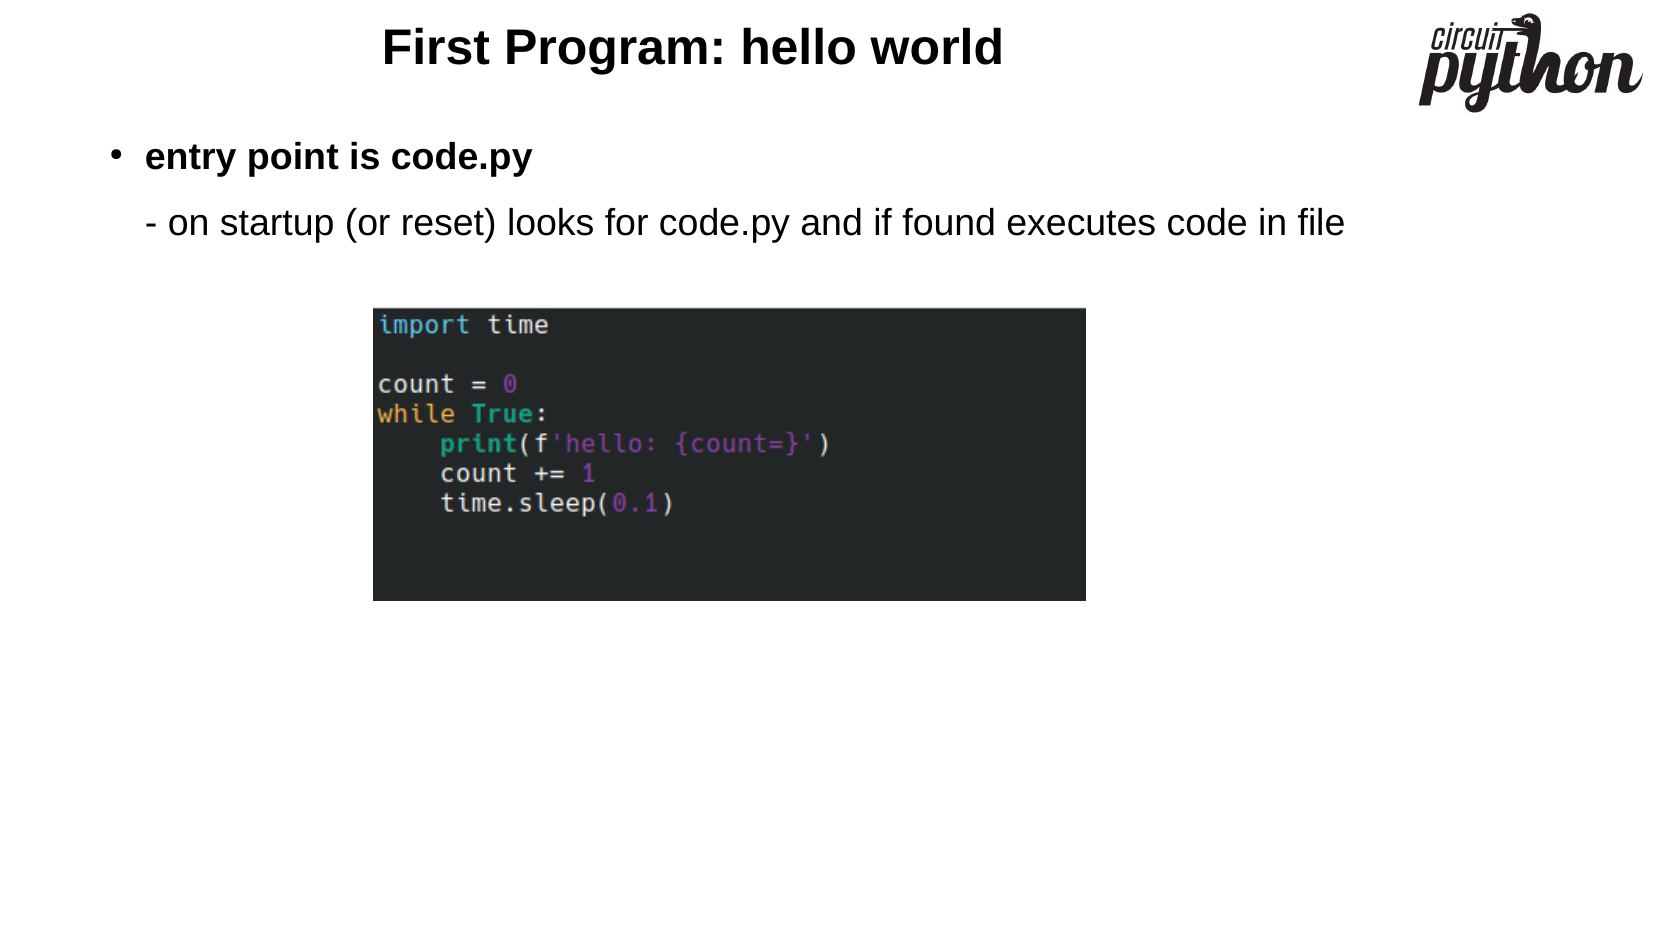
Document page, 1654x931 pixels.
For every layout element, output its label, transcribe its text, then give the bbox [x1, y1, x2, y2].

picture [1417, 10, 1643, 114]
text_box entry point is code.py - on startup (or reset) looks for code.py and if found executes code in file [94, 127, 1382, 251]
picture [373, 307, 1086, 601]
text_box First Program: hello world [367, 12, 1049, 127]
